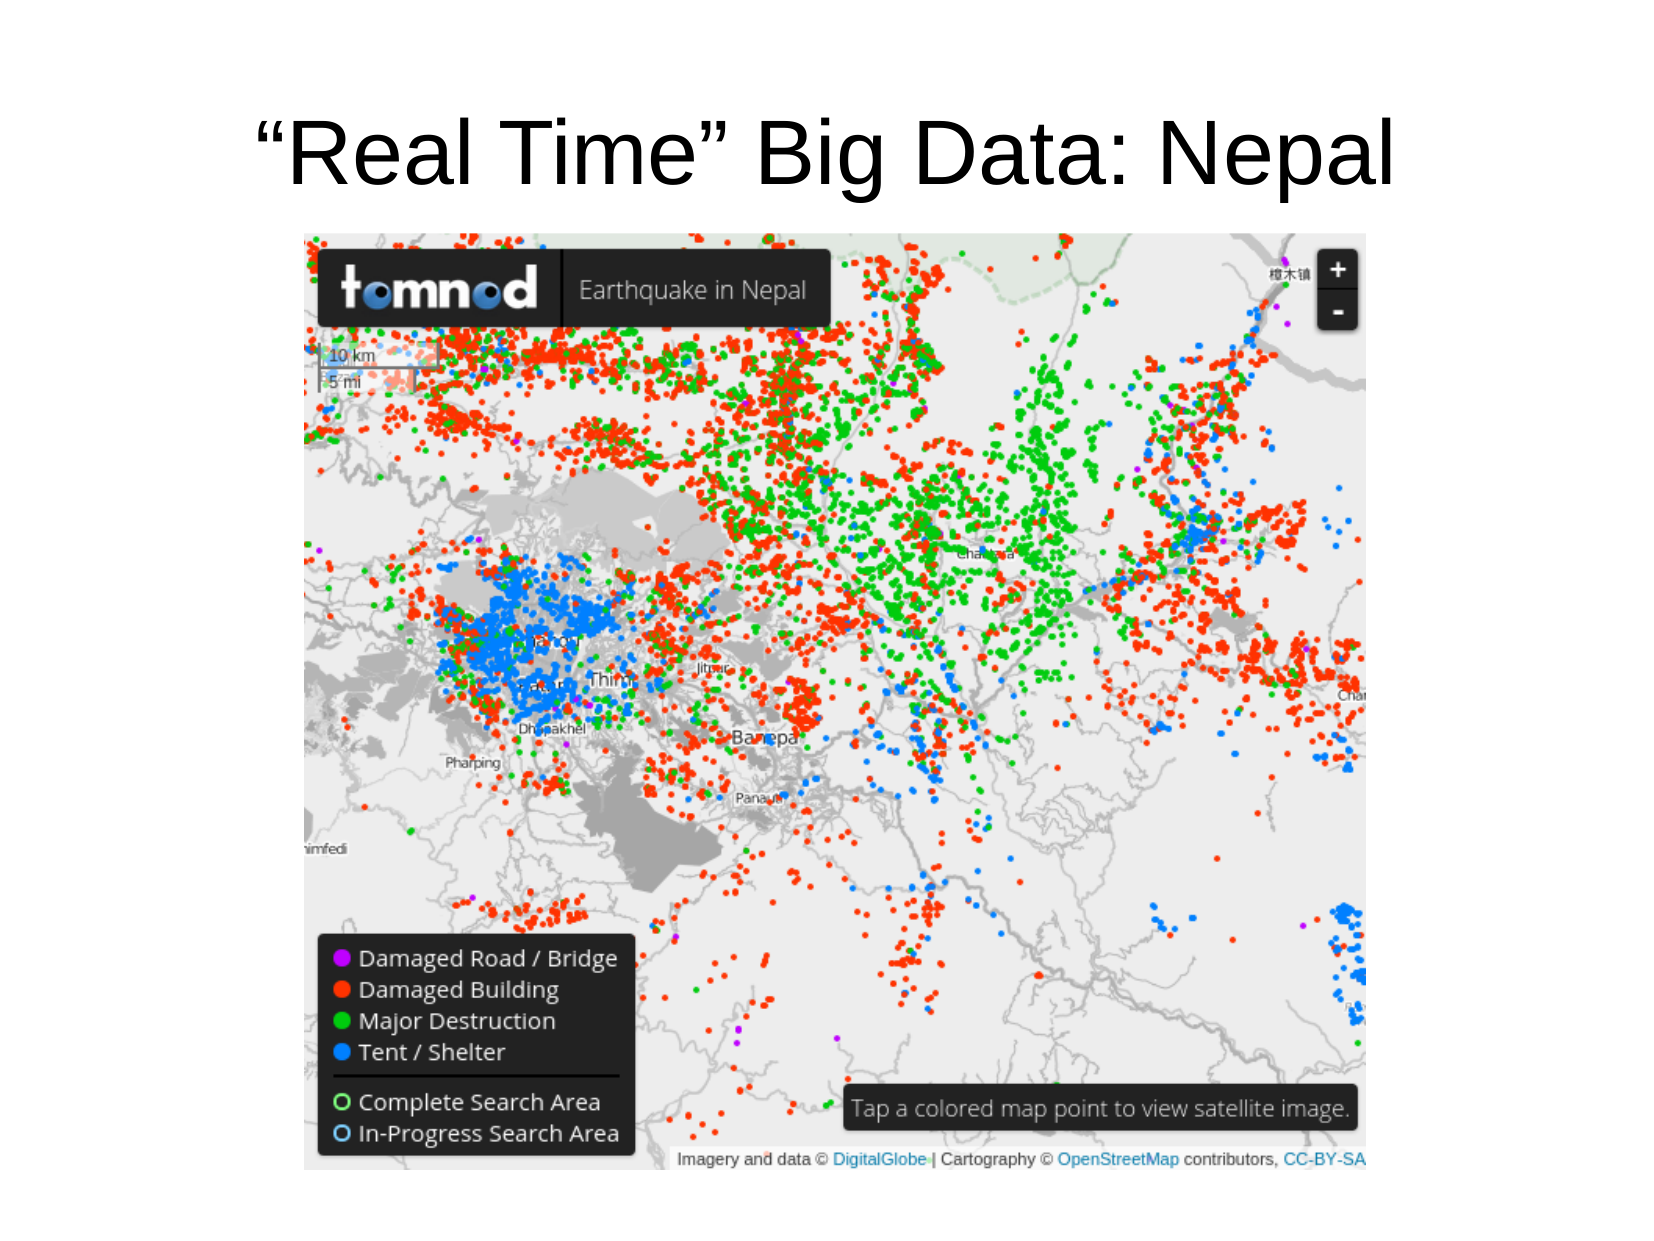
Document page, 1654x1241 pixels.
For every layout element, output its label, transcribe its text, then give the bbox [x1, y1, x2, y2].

title “Real Time” Big Data: Nepal [82, 49, 1571, 257]
picture [304, 232, 1366, 1171]
